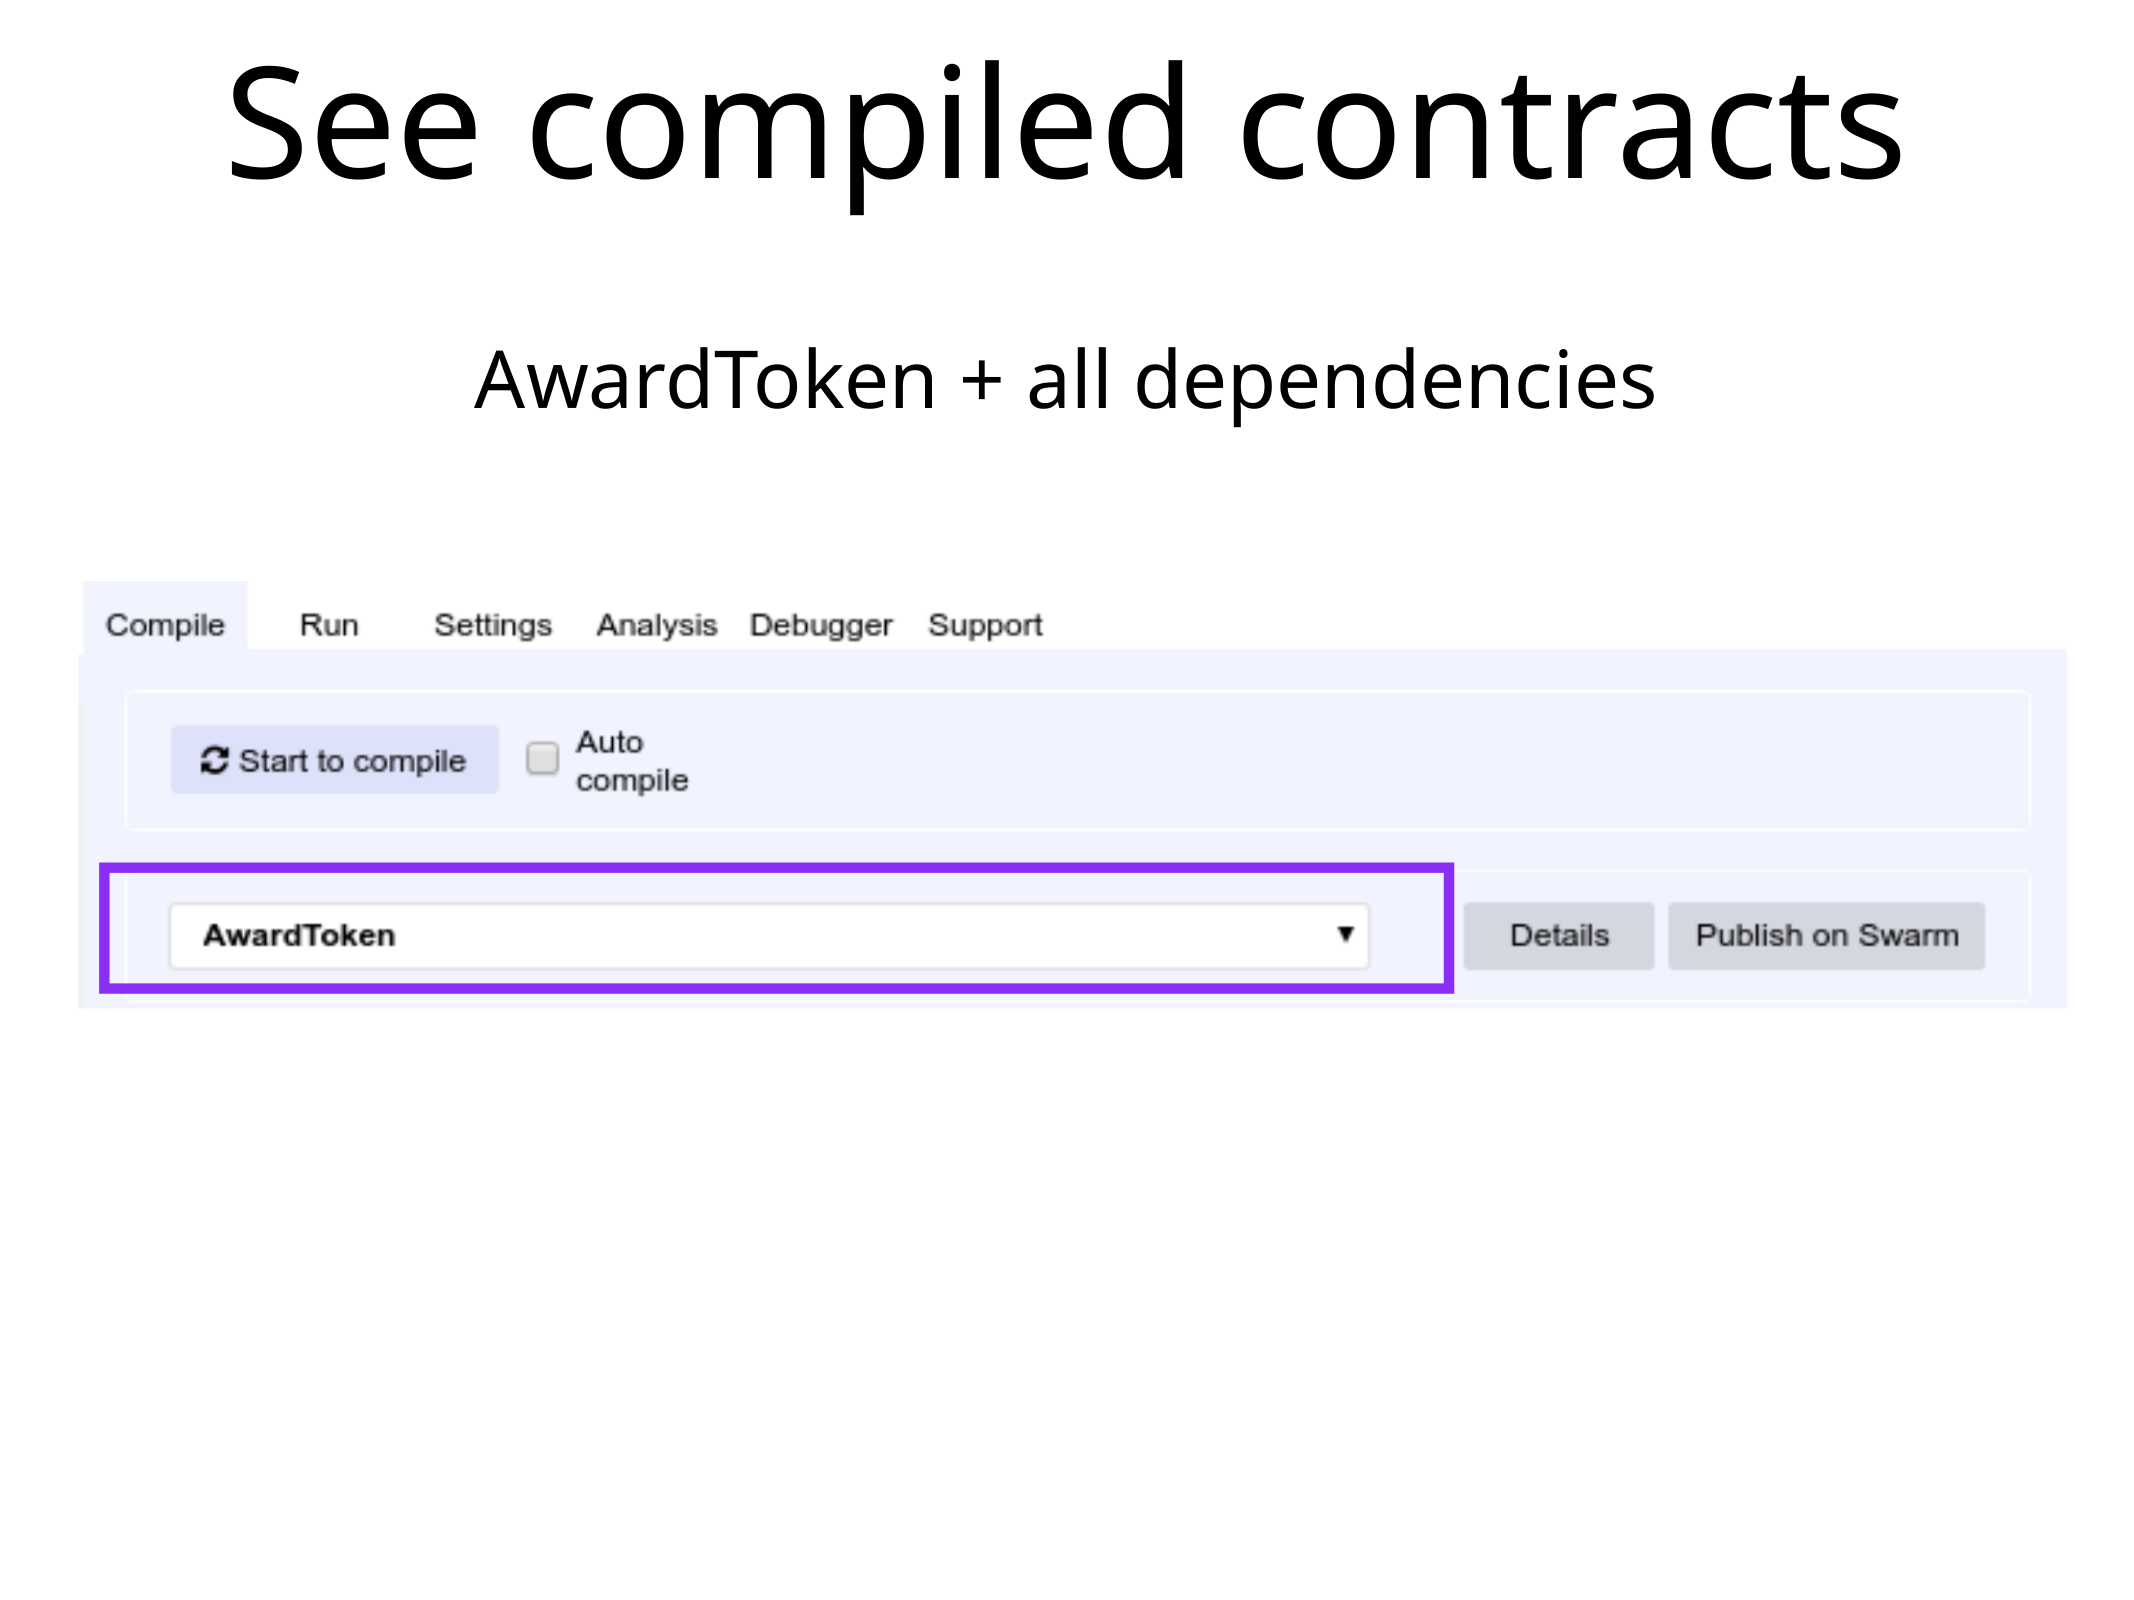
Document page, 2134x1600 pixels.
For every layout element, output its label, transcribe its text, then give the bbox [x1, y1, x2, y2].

picture [47, 552, 2086, 1048]
title See compiled contracts [208, 16, 1925, 241]
subtitle AwardToken + all dependencies ( when dependencies.js is the active file ) [208, 320, 1925, 507]
